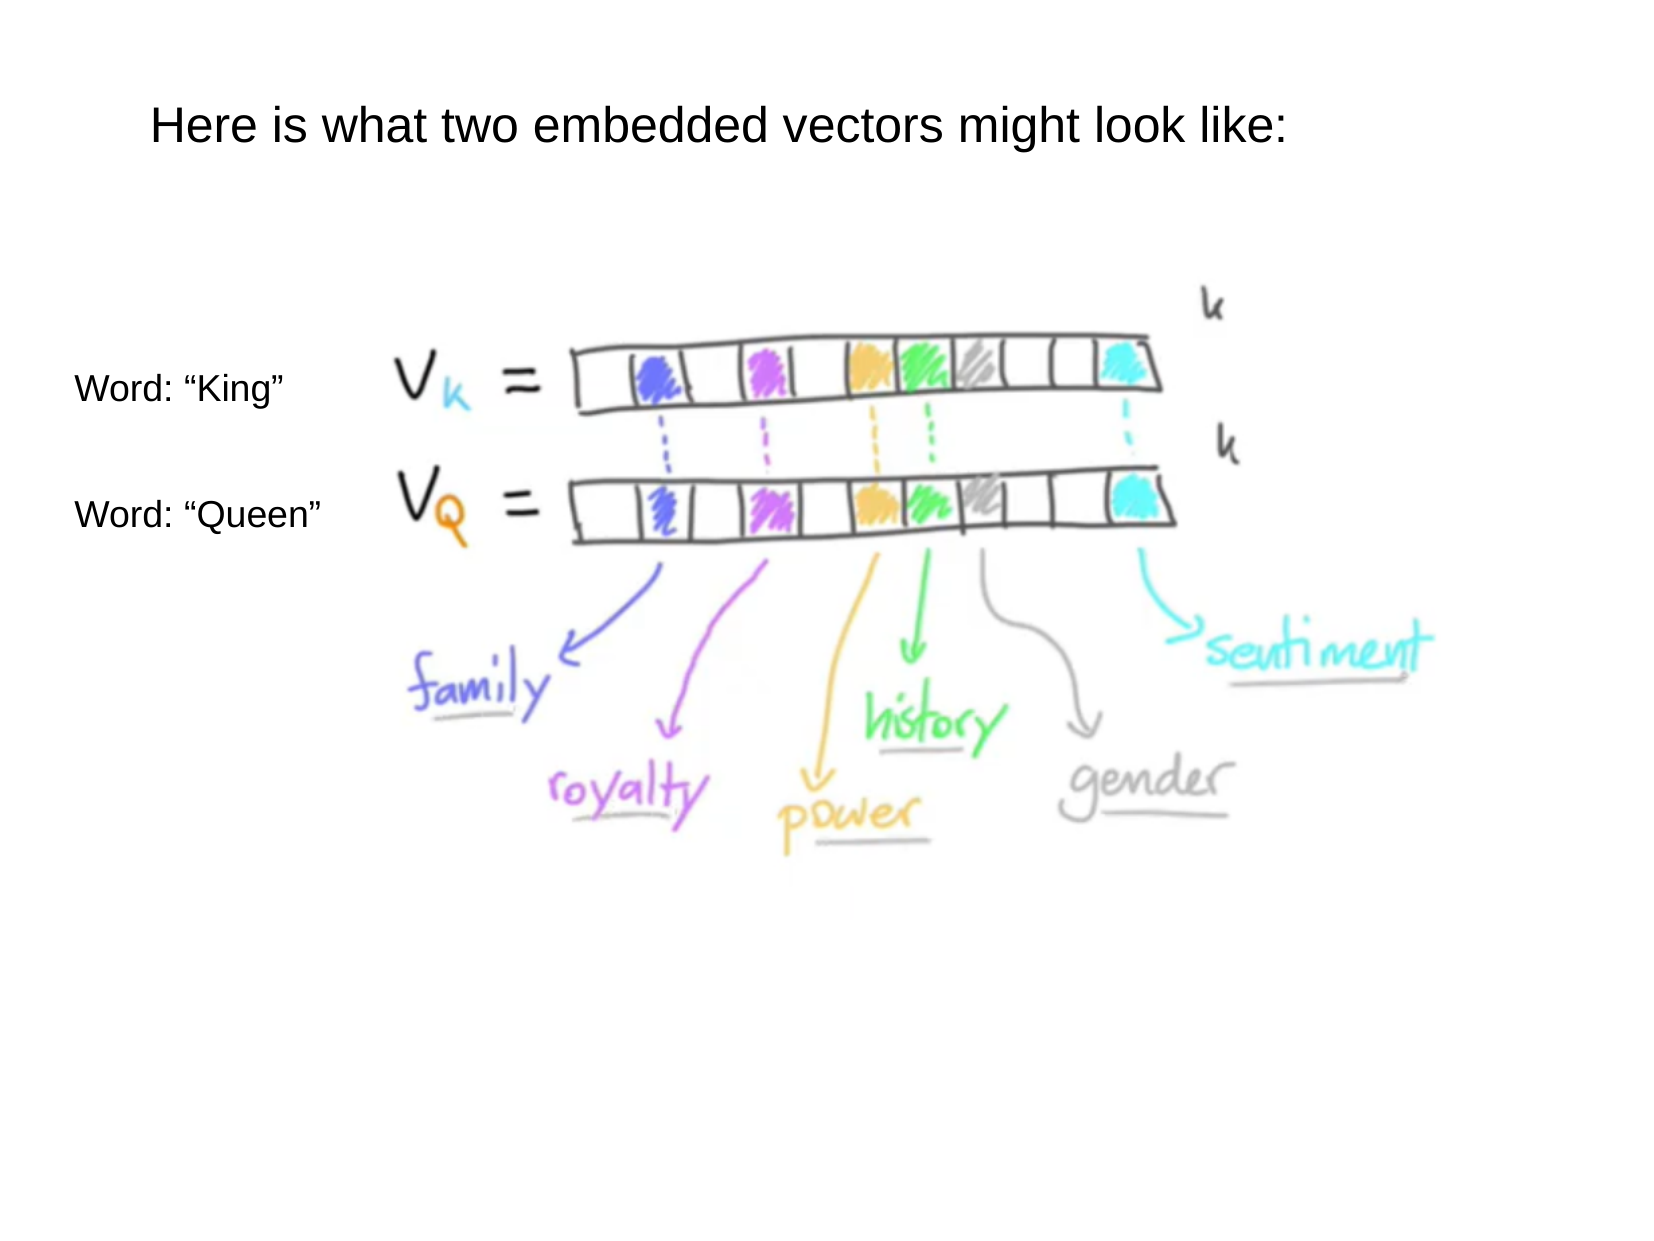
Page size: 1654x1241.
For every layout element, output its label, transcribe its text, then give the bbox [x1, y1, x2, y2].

text_box Here is what two embedded vectors might look like: [135, 89, 1486, 161]
picture [334, 234, 1490, 931]
text_box Word: “King” Word: “Queen” [59, 360, 345, 585]
